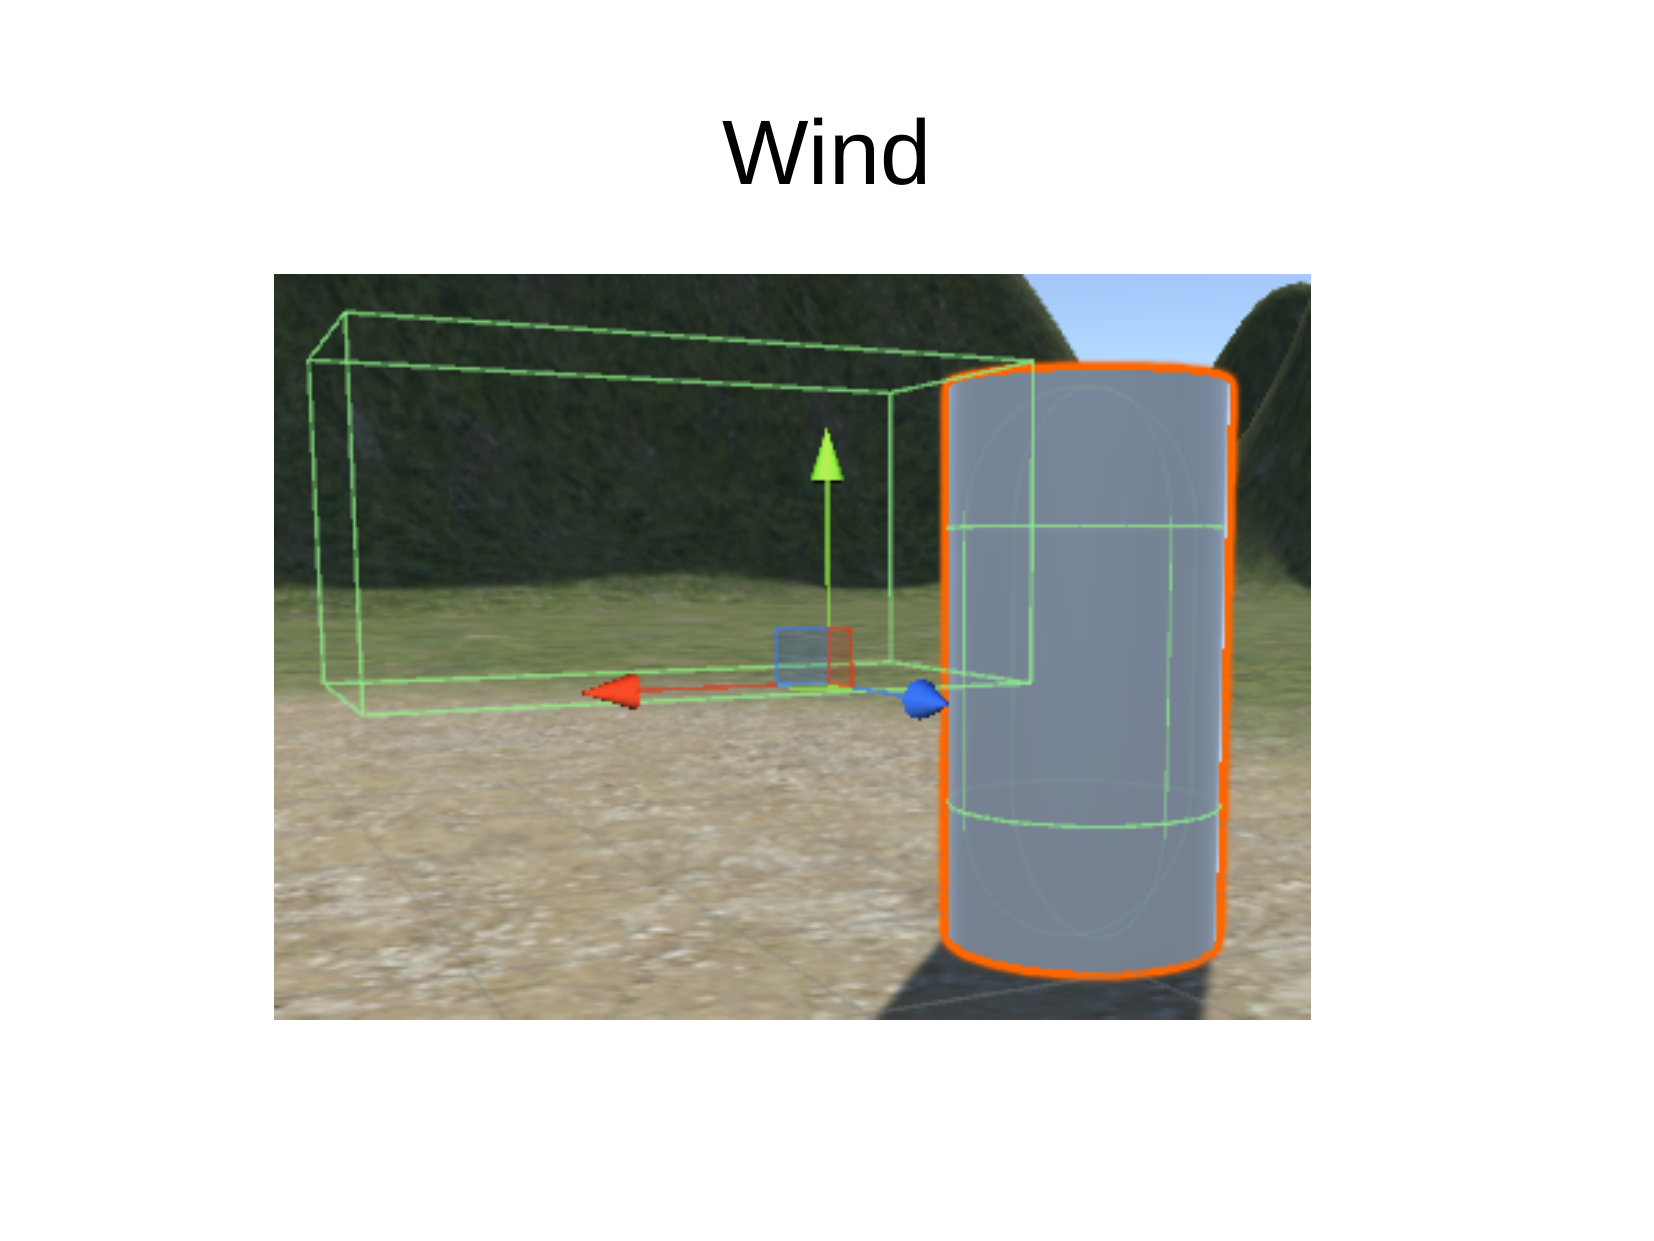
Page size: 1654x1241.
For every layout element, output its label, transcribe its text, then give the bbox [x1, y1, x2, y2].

title Wind [82, 49, 1571, 257]
picture [274, 274, 1311, 1020]
